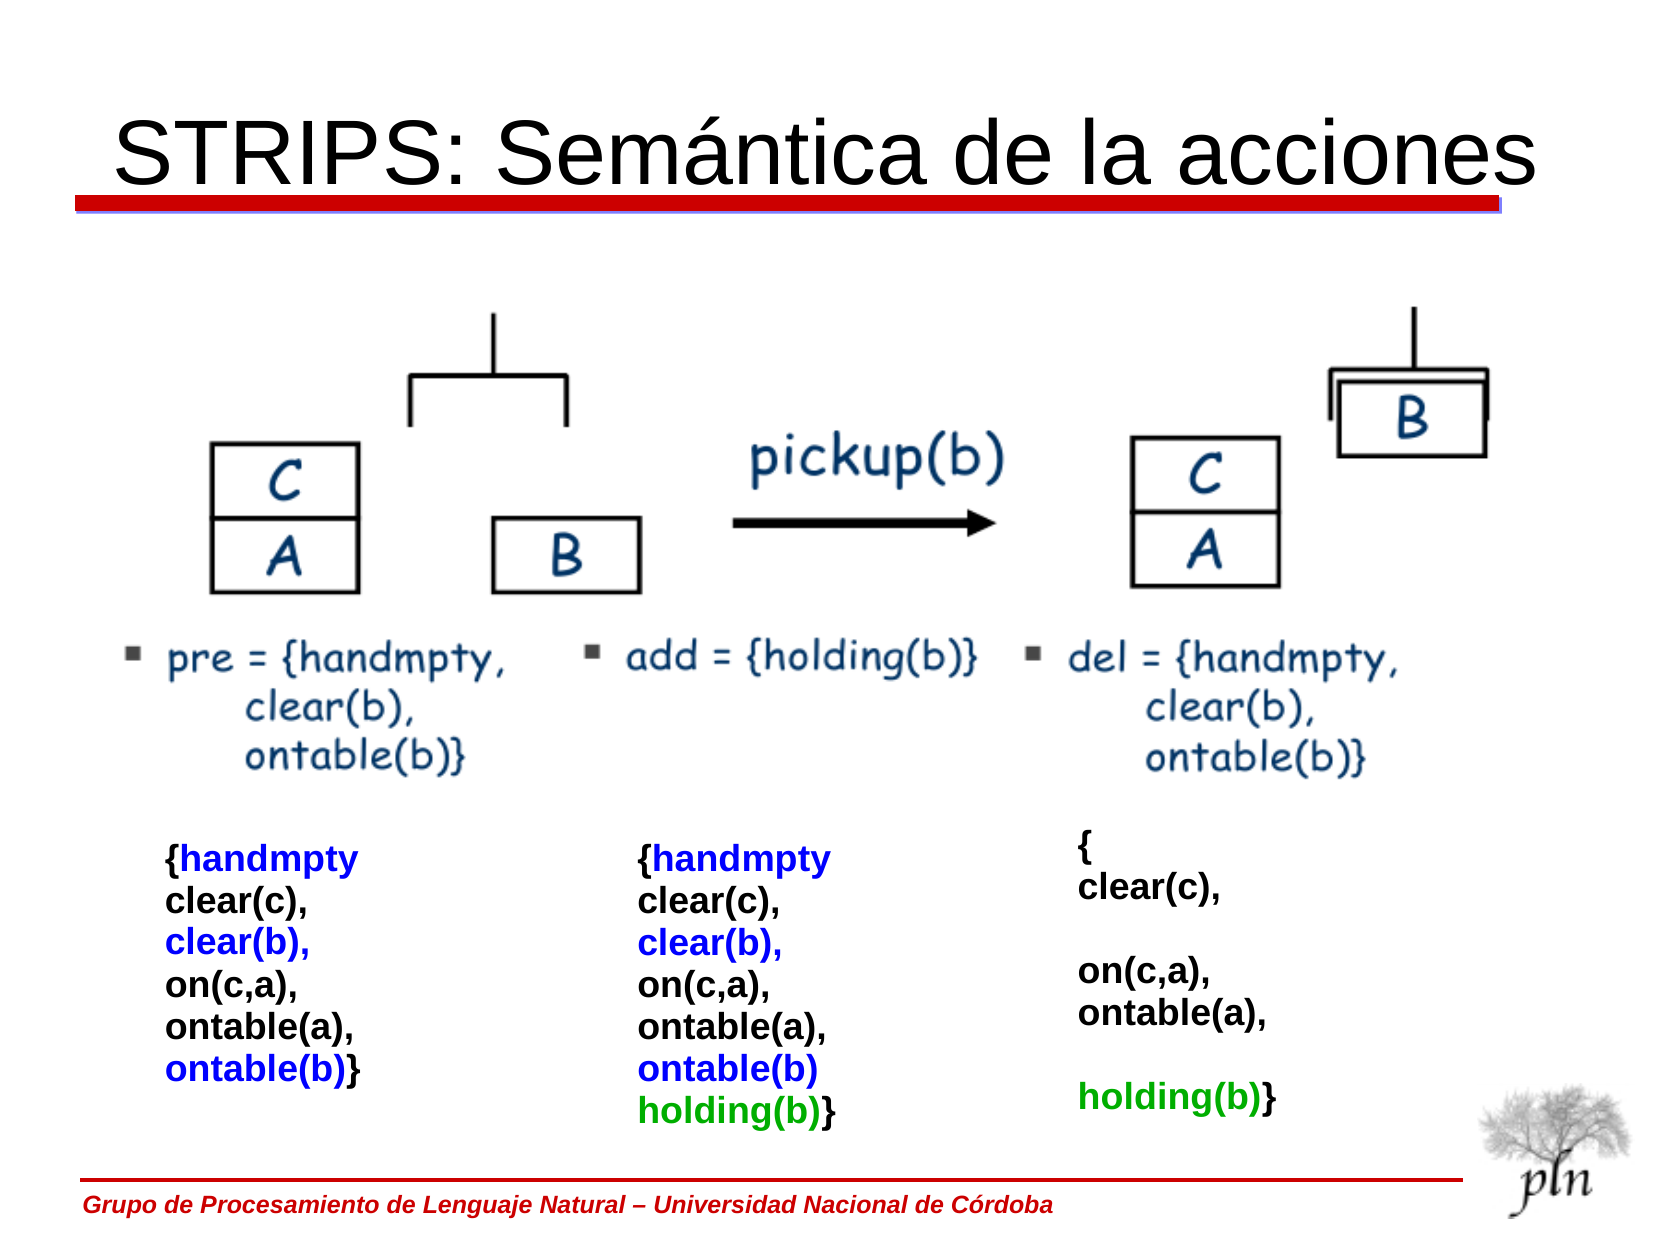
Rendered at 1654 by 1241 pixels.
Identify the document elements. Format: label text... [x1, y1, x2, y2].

picture [1477, 1083, 1635, 1219]
text_box {handmpty clear(c), clear(b), on(c,a), ontable(a), ontable(b) holding(b)} [622, 829, 1036, 1139]
text_box { clear(c), on(c,a), ontable(a), holding(b)} [1062, 816, 1476, 1126]
text_box {handmpty clear(c), clear(b), on(c,a), ontable(a), ontable(b)} [150, 829, 563, 1097]
title STRIPS: Semántica de la acciones [82, 14, 1571, 292]
picture [110, 295, 1521, 788]
